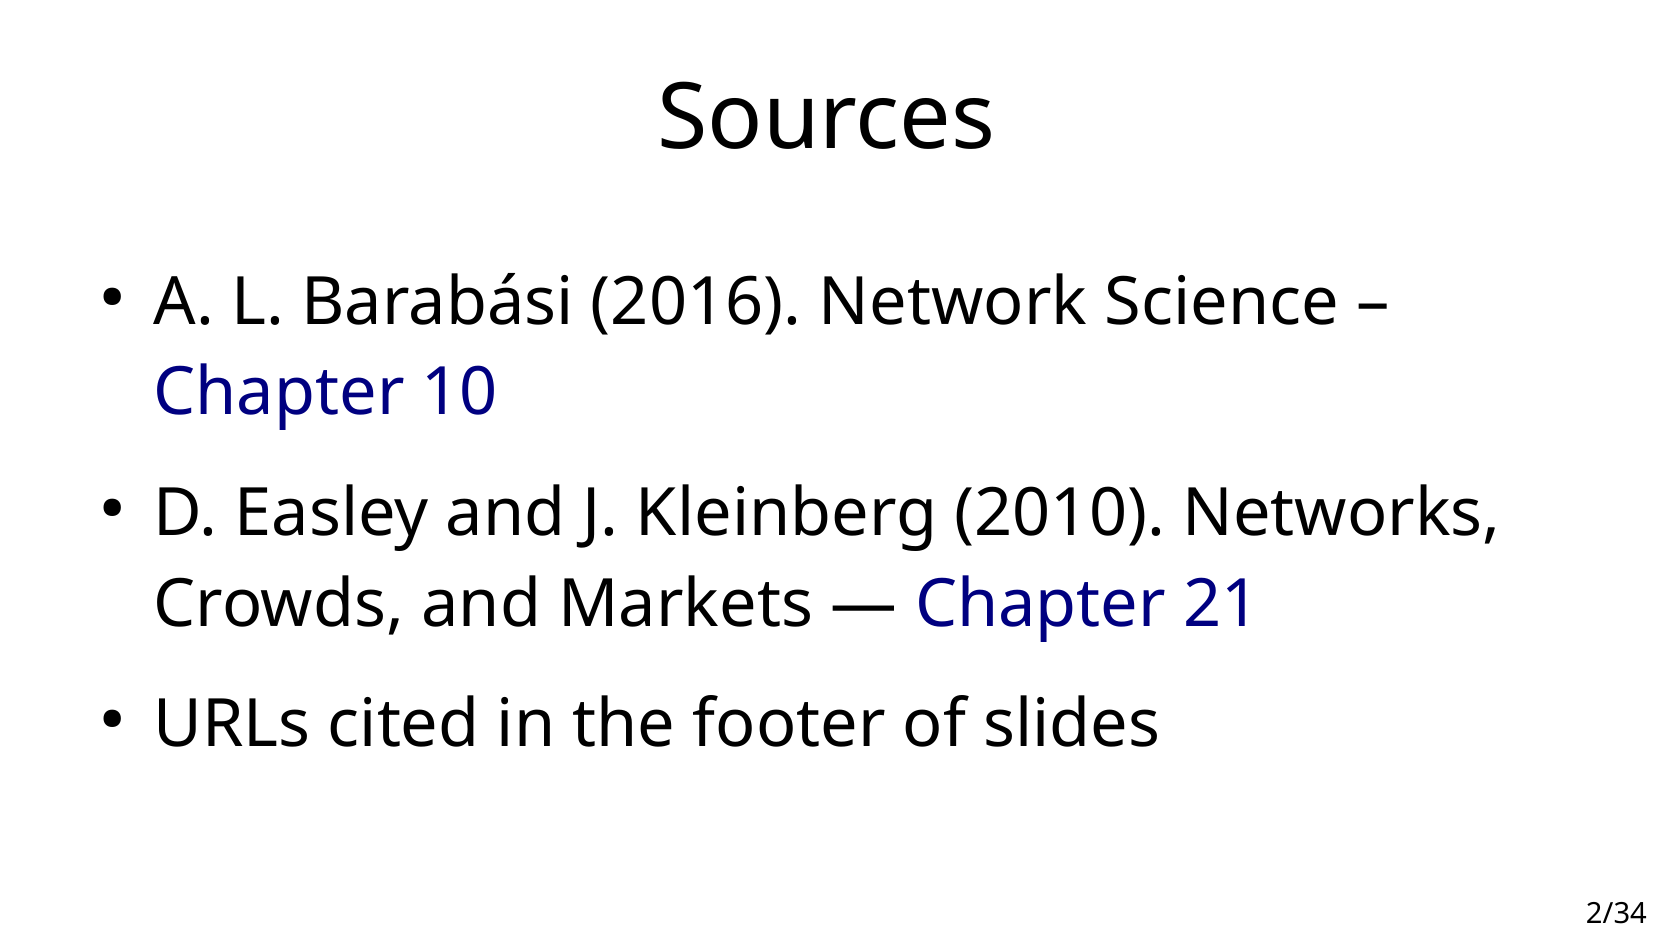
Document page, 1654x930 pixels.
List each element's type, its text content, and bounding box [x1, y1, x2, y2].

title Sources [82, 1, 1571, 225]
list A. L. Barabási (2016). Network Science – Chapter 10 D. Easley and J. Kleinberg (2010). Networks, Crowds, and Markets — Chapter 21 URLs cited in the footer of slides [82, 252, 1571, 793]
